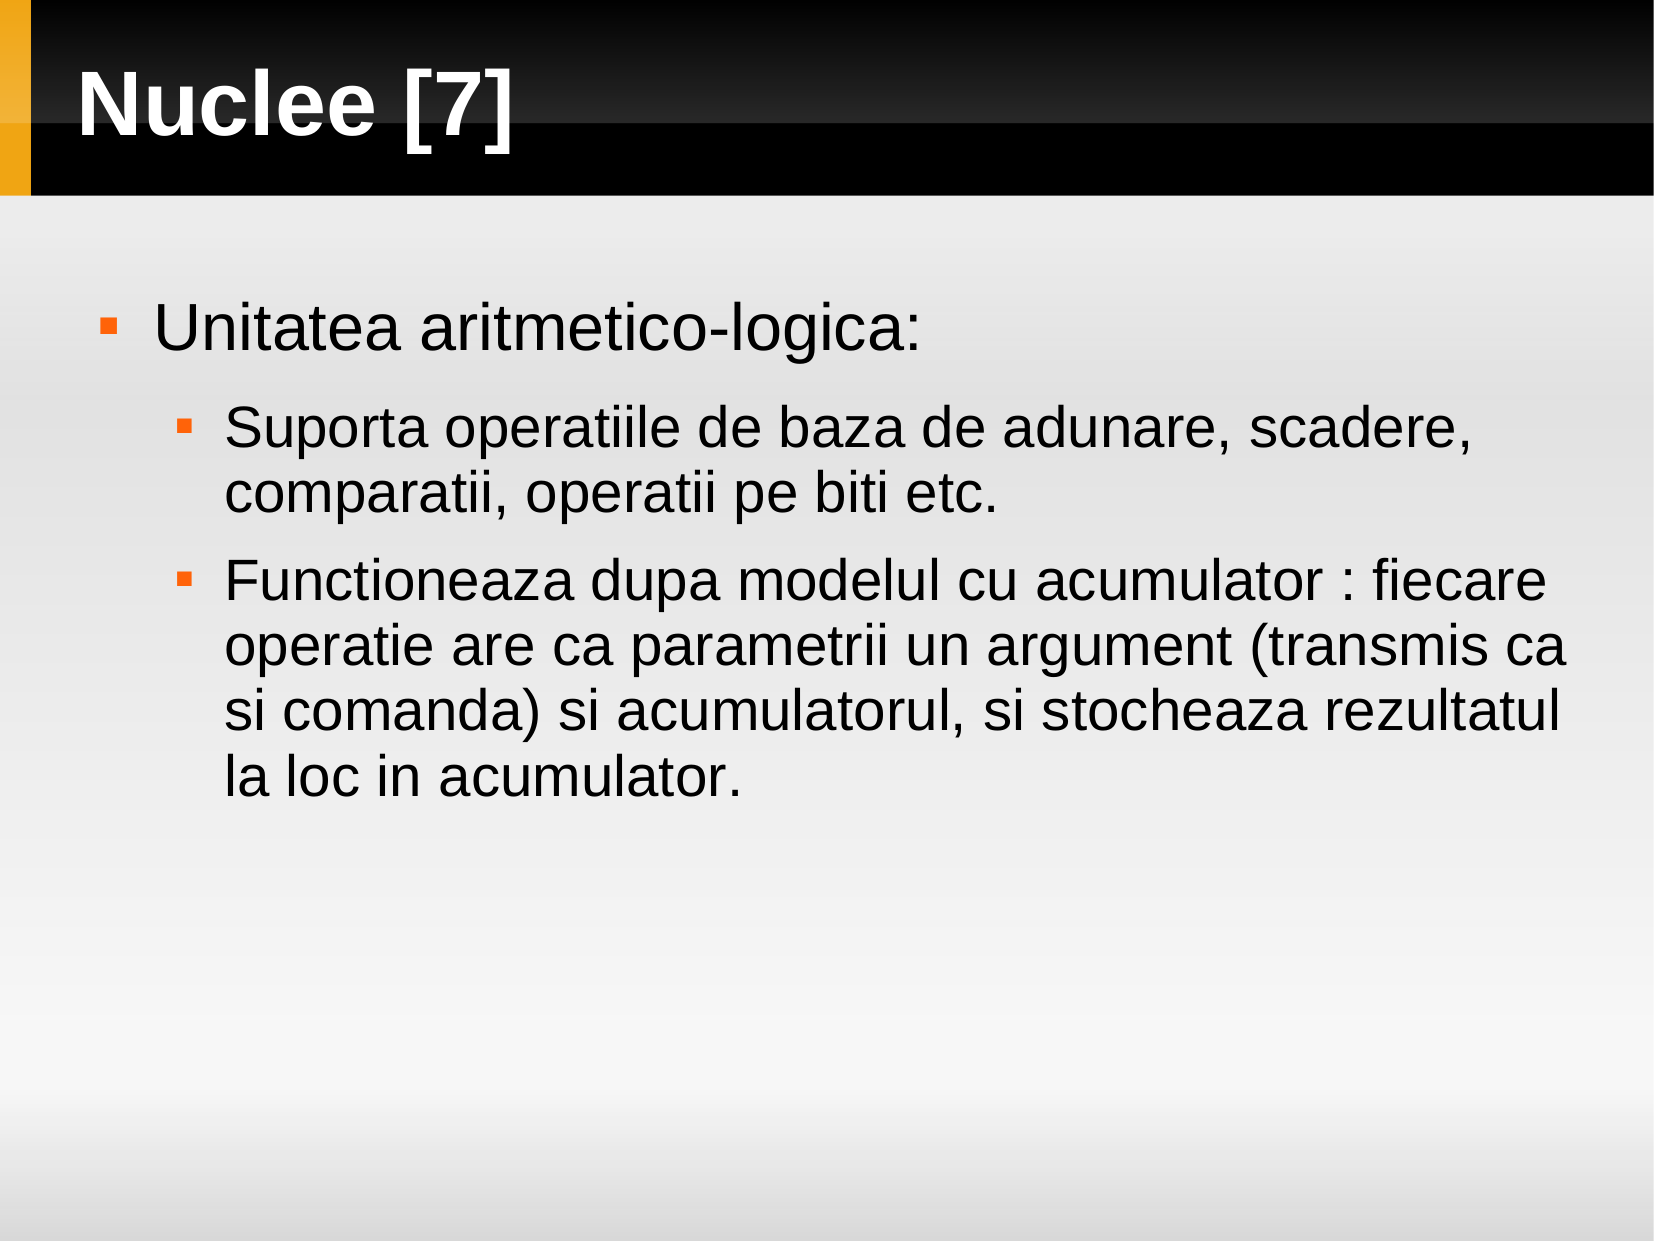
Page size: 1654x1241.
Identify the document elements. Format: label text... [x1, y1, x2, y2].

title Nuclee [7] [76, 7, 1565, 200]
picture [0, 0, 1654, 1241]
list Unitatea aritmetico-logica: Suporta operatiile de baza de adunare, scadere, comparatii, operatii pe biti etc. Functioneaza dupa modelul cu acumulator : fiecare operatie are ca parametrii un argument (transmis ca si comanda) si acumulatorul, si stocheaza rezultatul la loc in acumulator. [82, 290, 1571, 1094]
